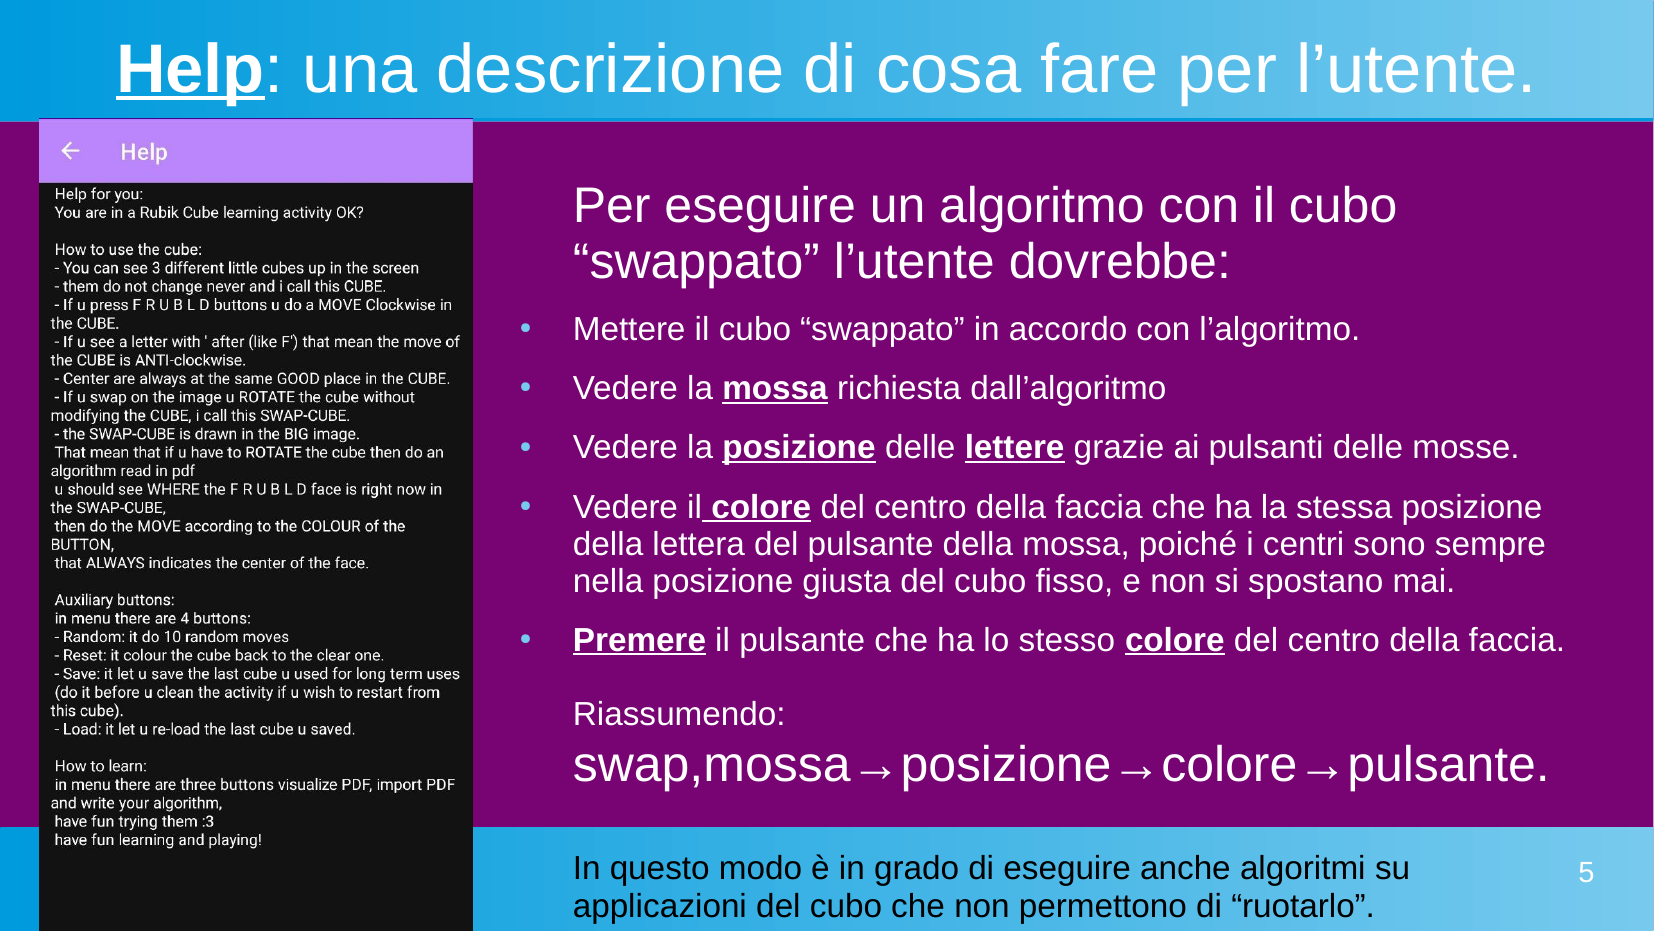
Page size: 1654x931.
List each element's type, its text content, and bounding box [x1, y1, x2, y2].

title Help: una descrizione di cosa fare per l’utente. [59, 29, 1595, 108]
list Per eseguire un algoritmo con il cubo “swappato” l’utente dovrebbe: Mettere il cubo “swappato” in accordo con l’algoritmo. Vedere la mossa richiesta dall’algoritmo Vedere la posizione delle lettere grazie ai pulsanti delle mosse. Vedere il colore del centro della faccia che ha la stessa posizione della lettera del pulsante della mossa, poiché i centri sono sempre nella posizione giusta del cubo fisso, e non si spostano mai. Premere il pulsante che ha lo stesso colore del centro della faccia. Riassumendo: swap,mossa→posizione→colore→pulsante. In questo modo è in grado di eseguire anche algoritmi su applicazioni del cubo che non permettono di “ruotarlo”. [501, 177, 1595, 768]
picture [39, 118, 473, 931]
